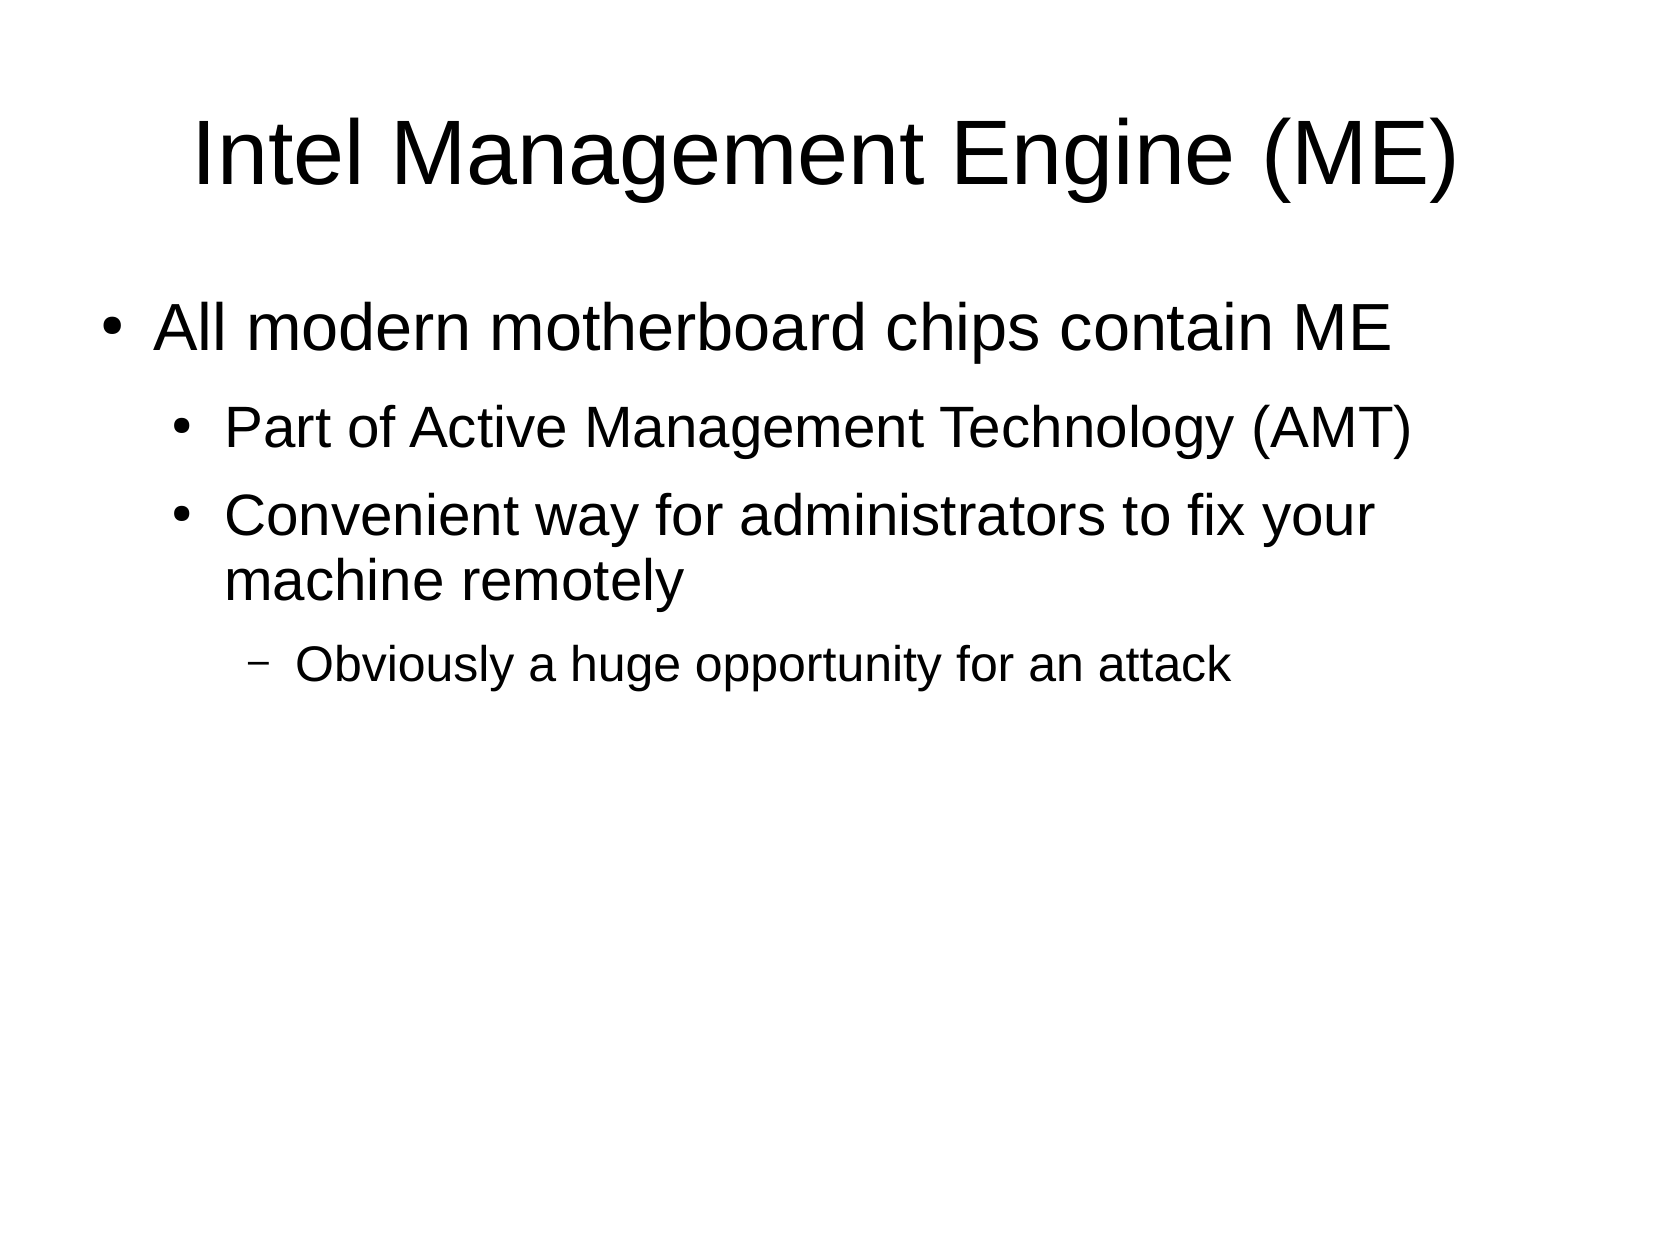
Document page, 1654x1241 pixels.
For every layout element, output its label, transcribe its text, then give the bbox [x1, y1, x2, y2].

list All modern motherboard chips contain ME Part of Active Management Technology (AMT) Convenient way for administrators to fix your machine remotely Obviously a huge opportunity for an attack [82, 290, 1571, 1010]
title Intel Management Engine (ME) [82, 49, 1571, 257]
